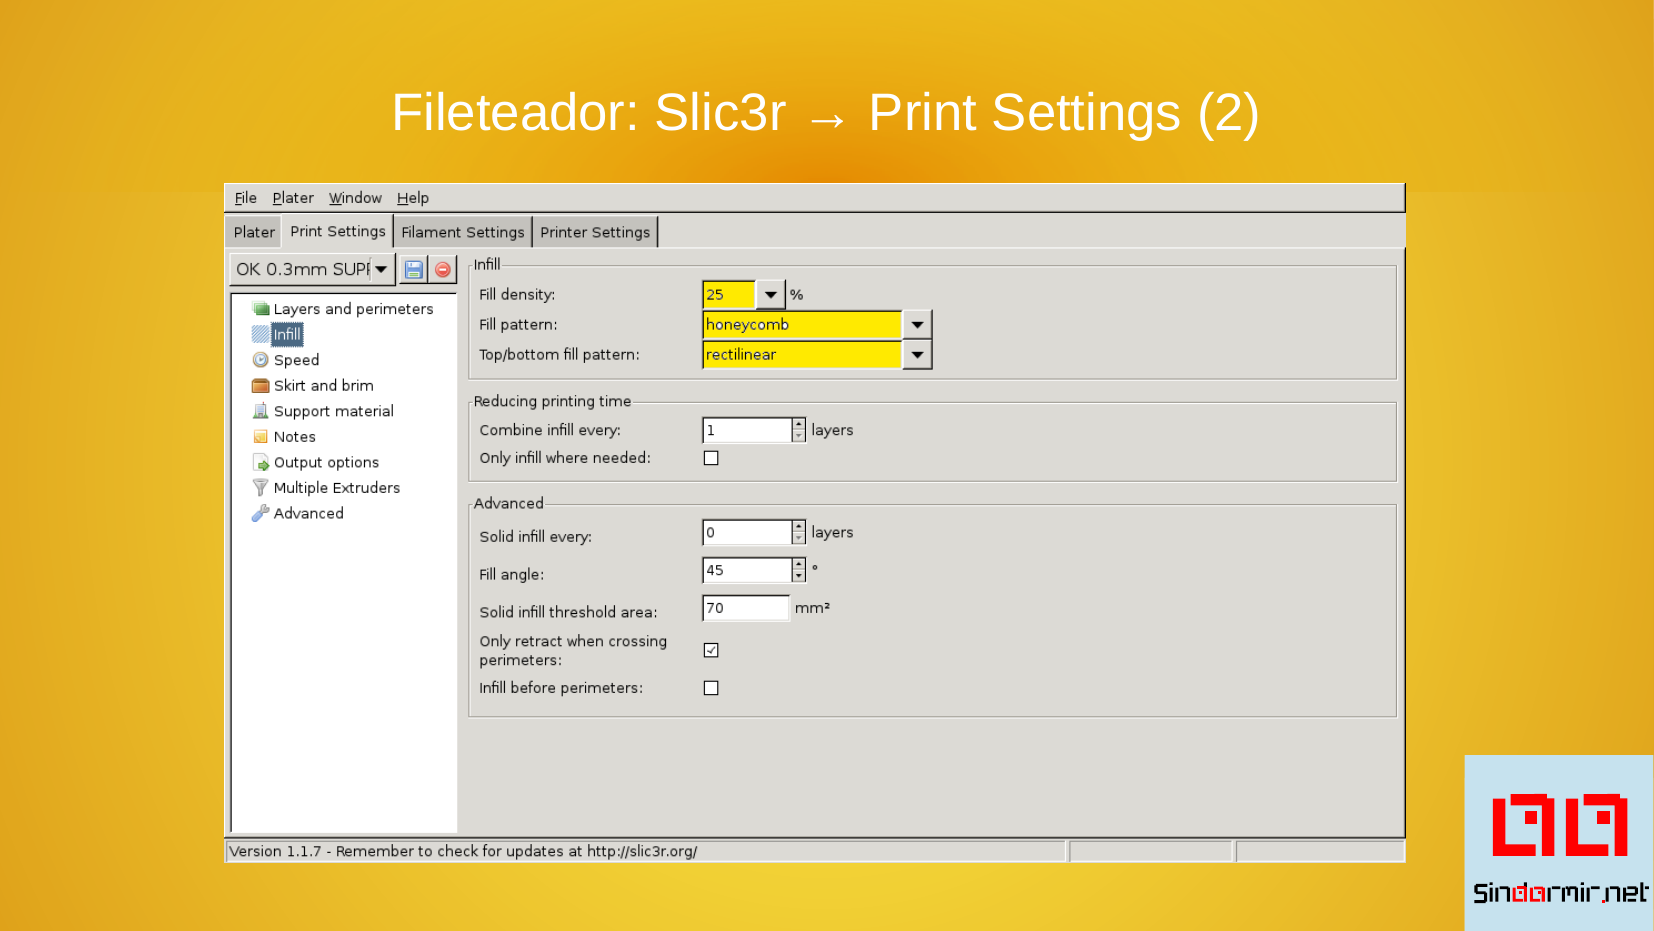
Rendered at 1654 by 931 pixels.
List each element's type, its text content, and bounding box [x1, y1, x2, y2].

title Fileteador: Slic3r → Print Settings (2) [82, 35, 1571, 189]
picture [1464, 755, 1654, 931]
picture [224, 183, 1406, 863]
